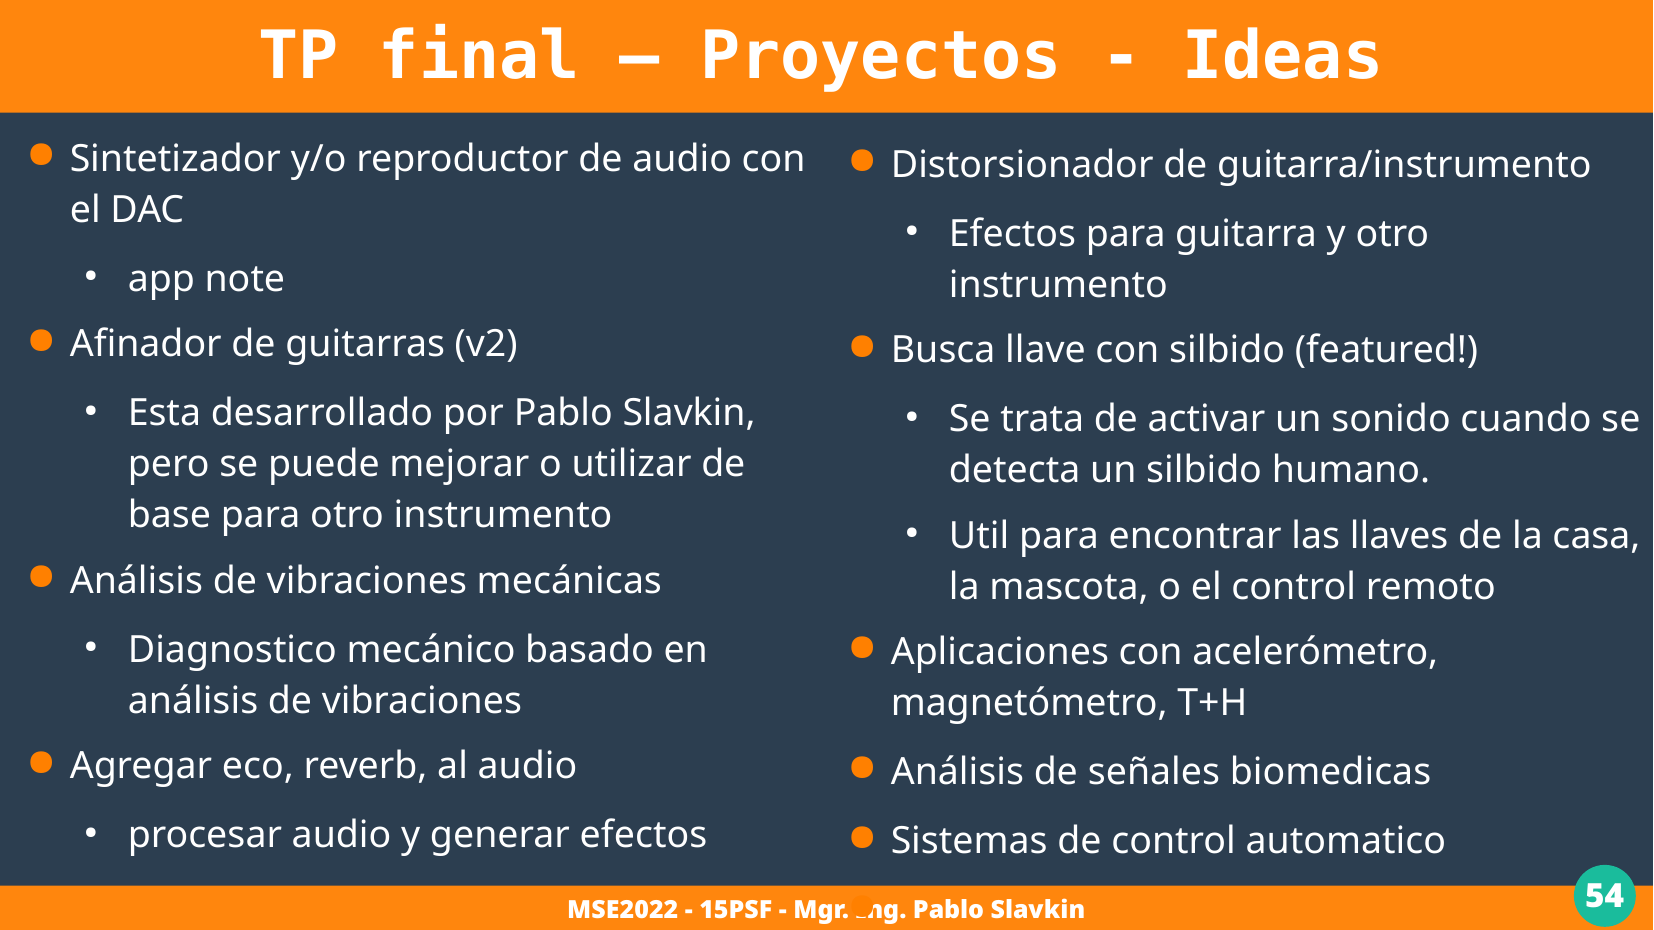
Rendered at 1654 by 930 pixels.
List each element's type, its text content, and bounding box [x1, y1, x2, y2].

title TP final – Proyectos - Ideas [258, 16, 1459, 113]
list Sintetizador y/o reproductor de audio con el DAC app note Afinador de guitarras (v2) Esta desarrollado por Pablo Slavkin, pero se puede mejorar o utilizar de base para otro instrumento Análisis de vibraciones mecánicas Diagnostico mecánico basado en análisis de vibraciones Agregar eco, reverb, al audio procesar audio y generar efectos [11, 131, 826, 863]
list Distorsionador de guitarra/instrumento Efectos para guitarra y otro instrumento Busca llave con silbido (featured!) Se trata de activar un sonido cuando se detecta un silbido humano. Util para encontrar las llaves de la casa, la mascota, o el control remoto Aplicaciones con acelerómetro, magnetómetro, T+H Análisis de señales biomedicas Sistemas de control automatico [832, 137, 1646, 869]
